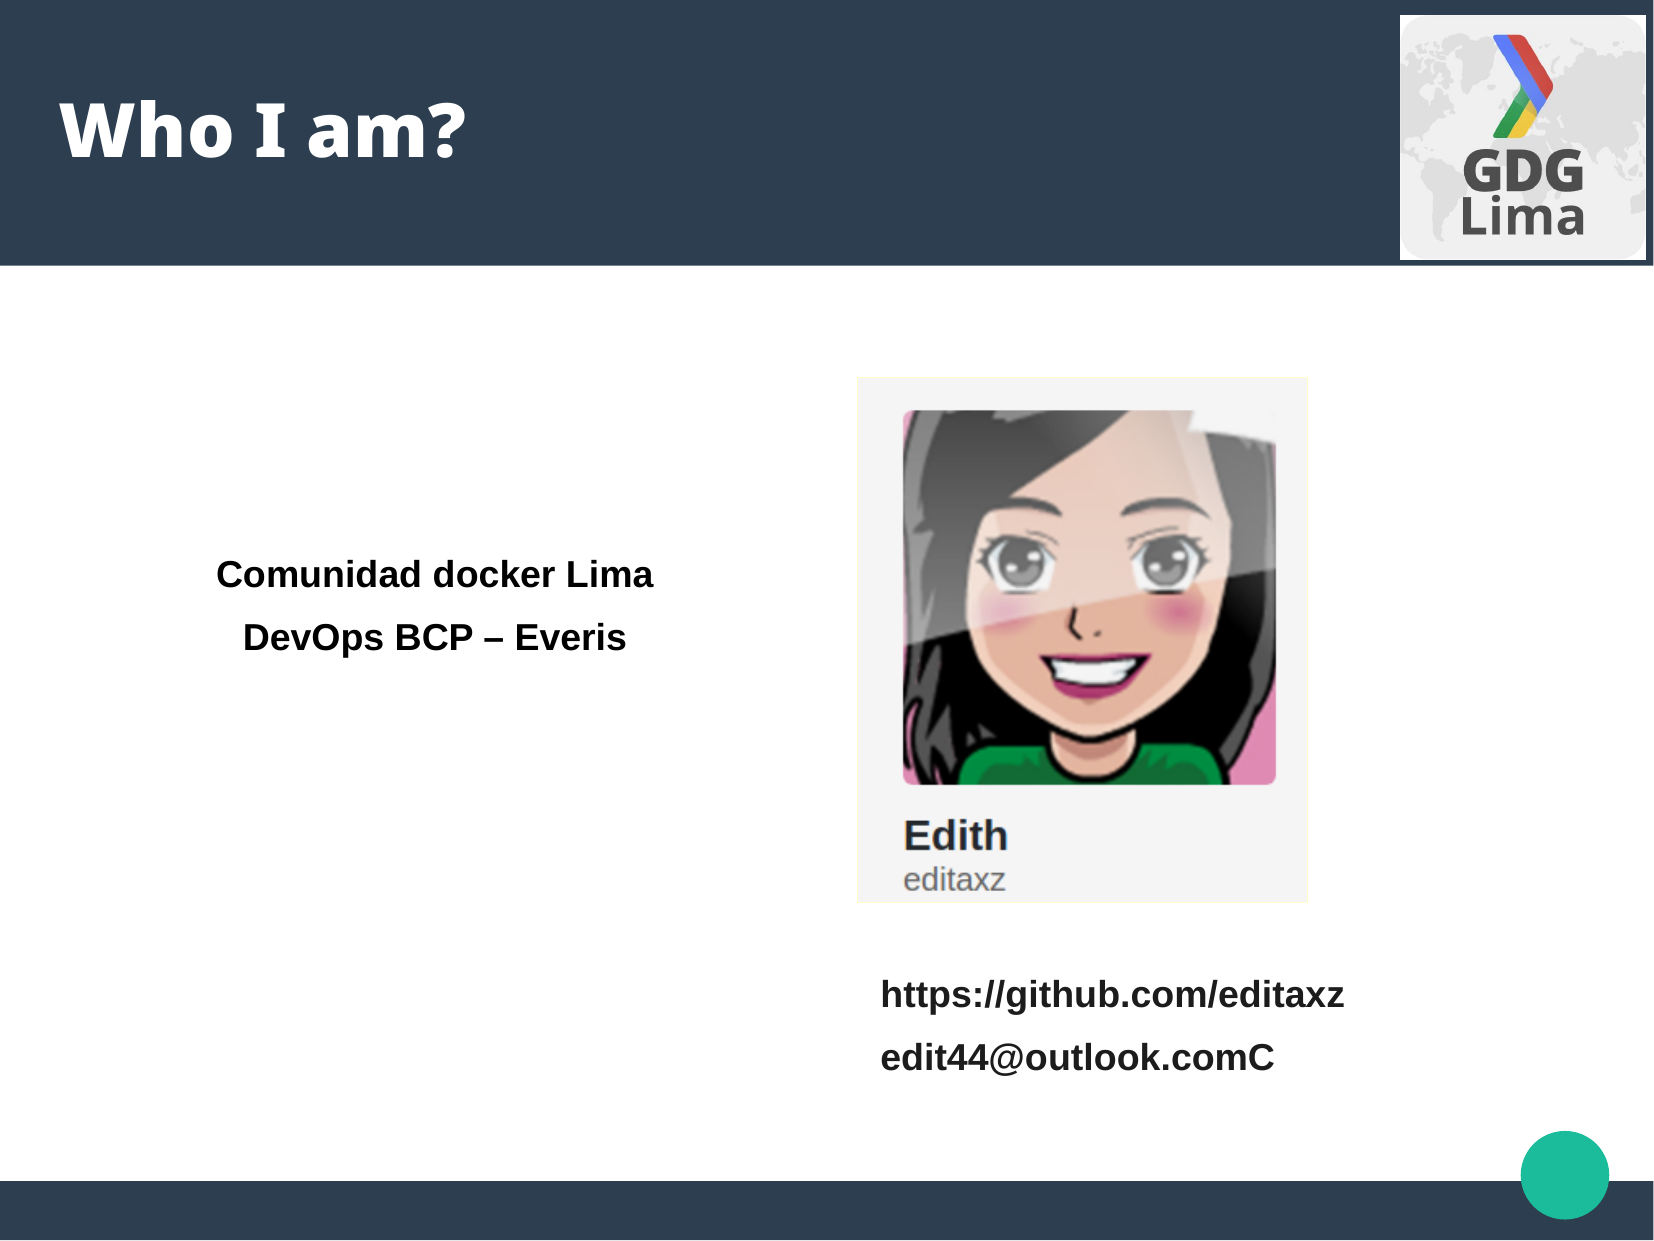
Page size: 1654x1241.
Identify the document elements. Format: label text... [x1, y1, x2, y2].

title Who I am? [59, 49, 1400, 207]
picture [1400, 15, 1646, 260]
picture [857, 377, 1308, 903]
text_box https://github.com/editaxz edit44@outlook.comC [865, 945, 1381, 1065]
text_box Comunidad docker Lima DevOps BCP – Everis [75, 525, 796, 691]
